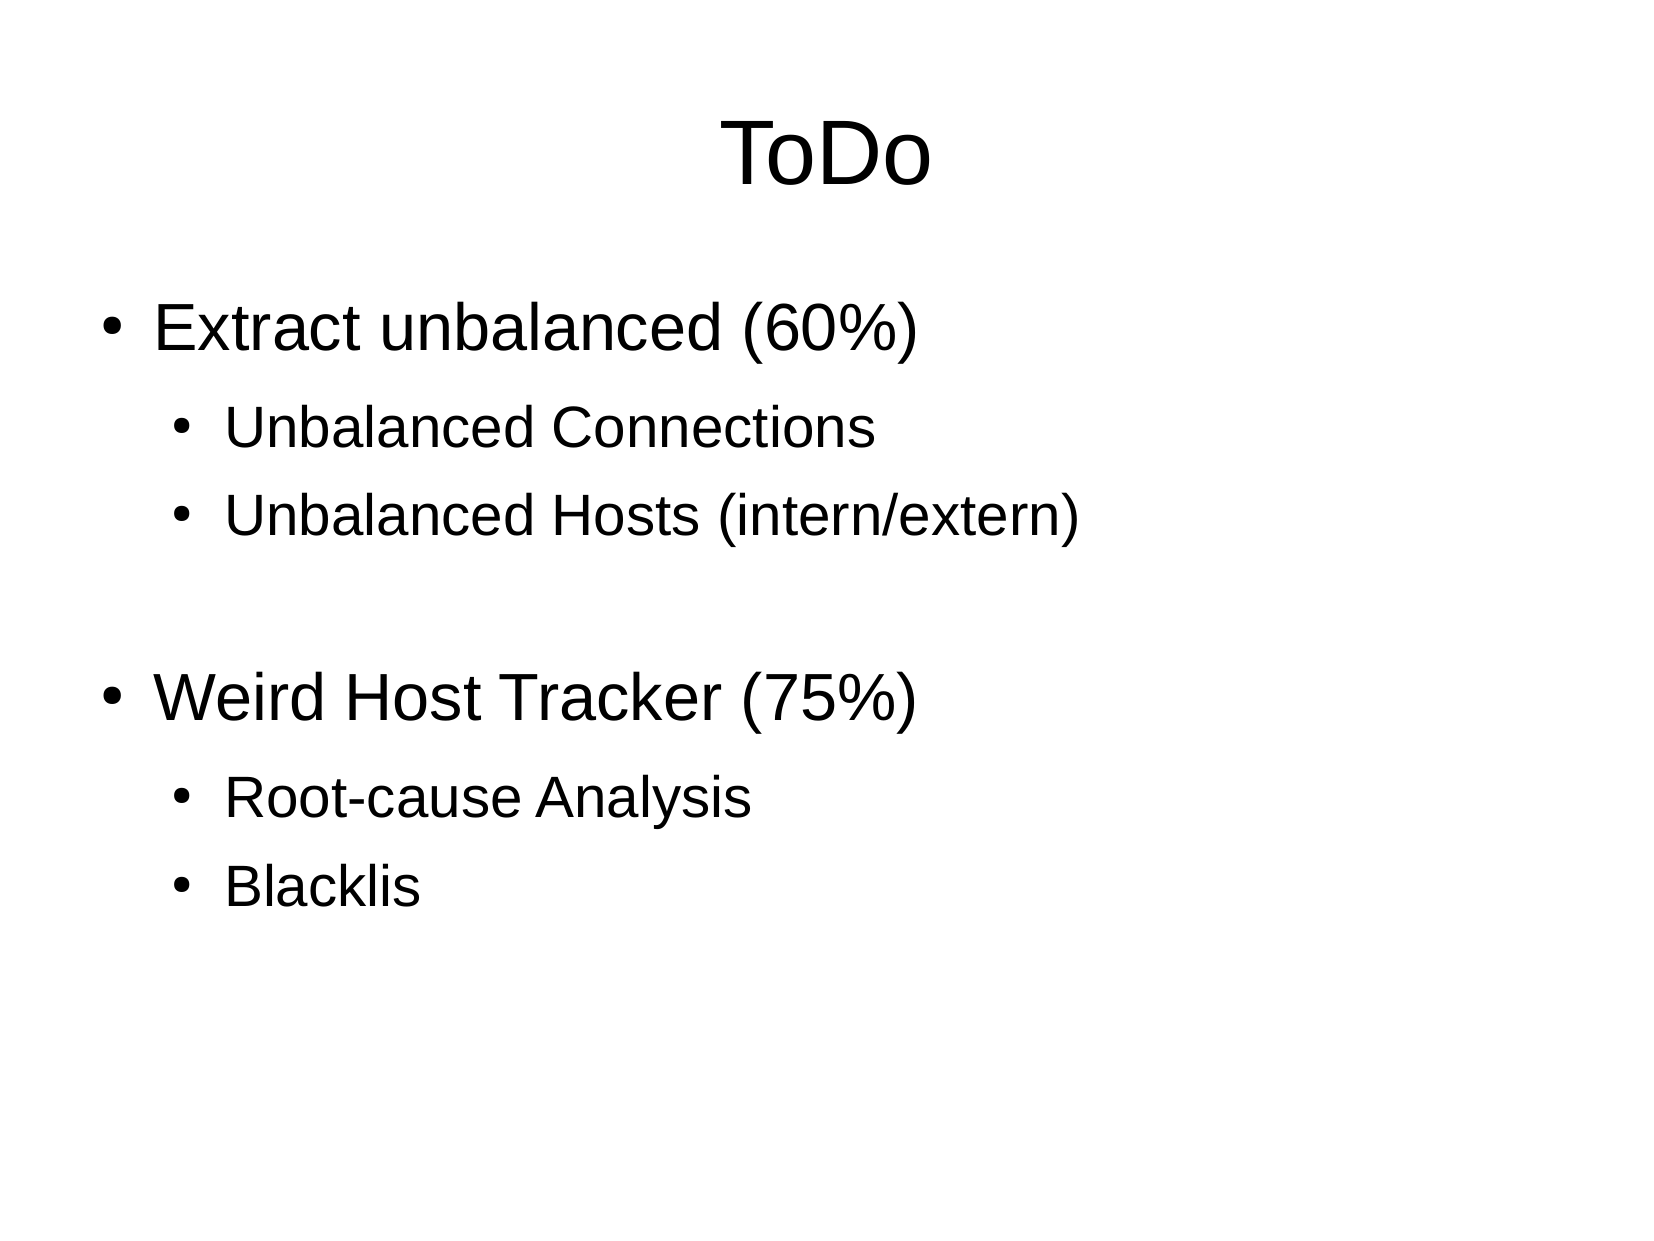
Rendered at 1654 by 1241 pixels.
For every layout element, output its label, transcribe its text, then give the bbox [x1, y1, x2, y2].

title ToDo [82, 49, 1571, 257]
list Extract unbalanced (60%) Unbalanced Connections Unbalanced Hosts (intern/extern) Weird Host Tracker (75%) Root-cause Analysis Blacklis [82, 290, 1571, 1109]
